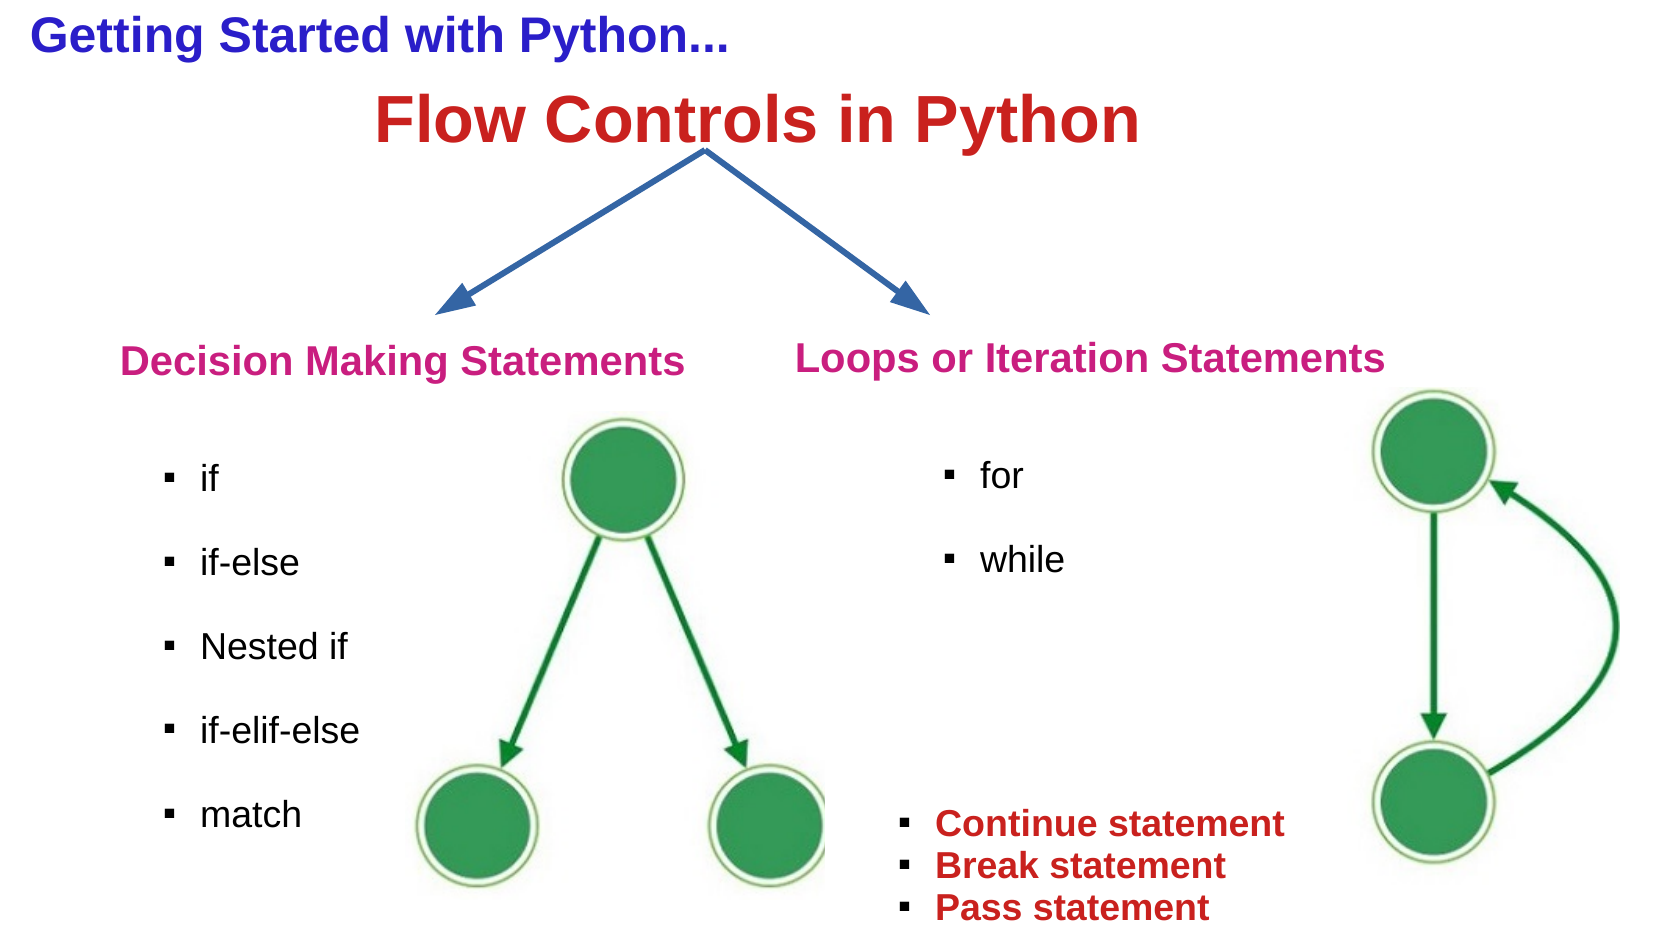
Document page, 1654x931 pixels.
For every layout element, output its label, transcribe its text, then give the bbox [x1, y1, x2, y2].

picture [1320, 387, 1620, 886]
text_box for while [930, 447, 1320, 631]
text_box Flow Controls in Python [360, 75, 1231, 166]
text_box if if-else Nested if if-elif-else match [150, 450, 405, 843]
text_box Loops or Iteration Statements [780, 327, 1531, 436]
text_box Getting Started with Python... [15, 0, 751, 91]
text_box Decision Making Statements [105, 330, 706, 438]
picture [405, 411, 825, 901]
text_box Continue statement Break statement Pass statement [885, 795, 1351, 931]
